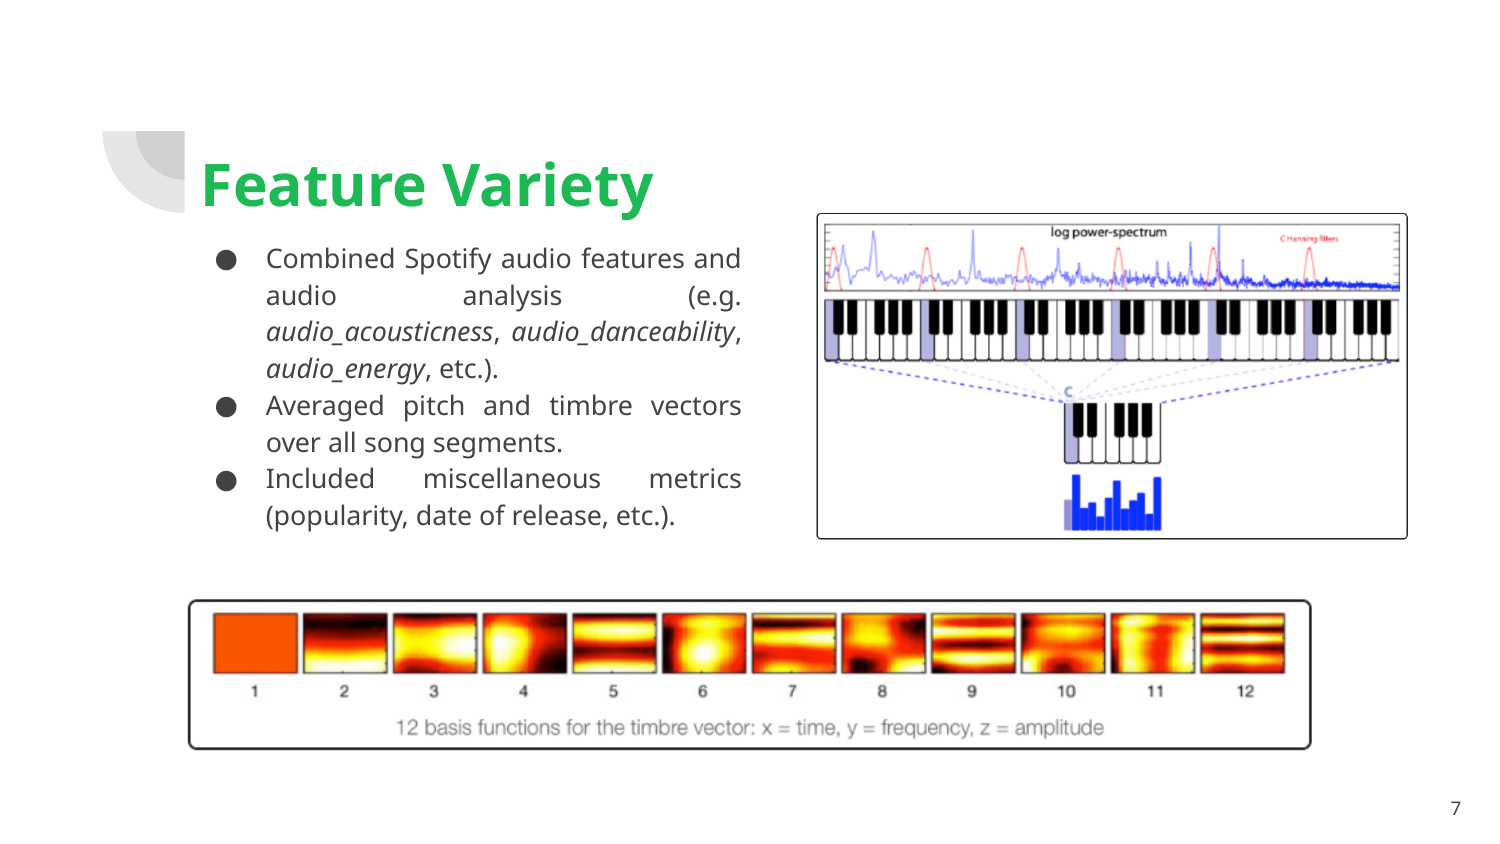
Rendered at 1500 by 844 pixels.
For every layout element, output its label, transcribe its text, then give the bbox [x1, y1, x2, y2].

title Feature Variety [185, 133, 730, 210]
slide_number <number> [1386, 777, 1477, 842]
picture [176, 586, 1324, 761]
list Combined Spotify audio features and audio analysis (e.g. audio_acousticness, audio_danceability, audio_energy, etc.). Averaged pitch and timbre vectors over all song segments. Included miscellaneous metrics (popularity, date of release, etc.). [176, 221, 758, 586]
picture [809, 209, 1416, 542]
